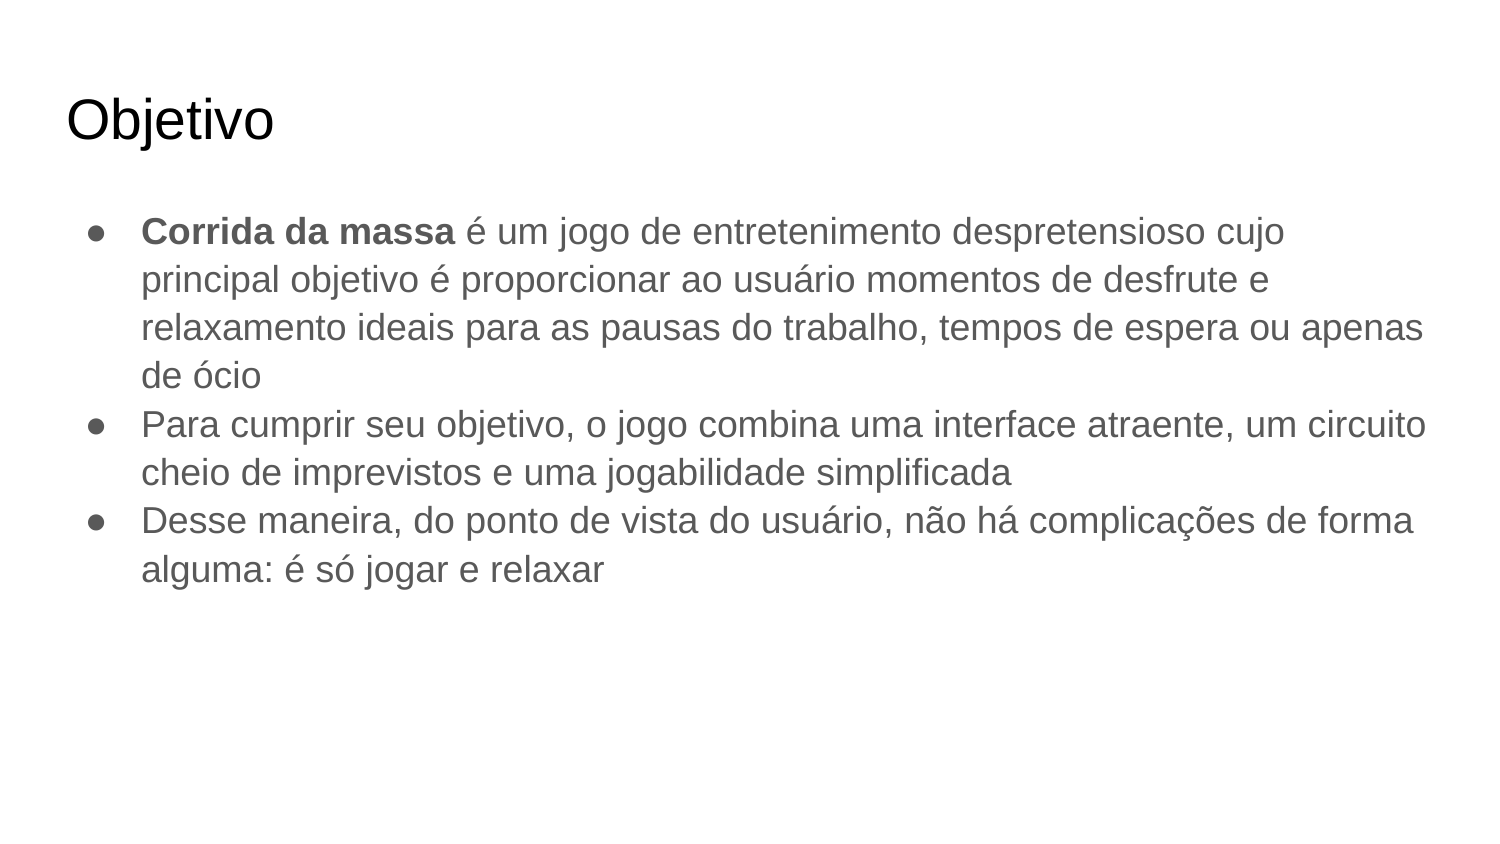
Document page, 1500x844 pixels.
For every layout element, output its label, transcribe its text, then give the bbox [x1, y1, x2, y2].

title Objetivo [51, 72, 1449, 167]
list Corrida da massa é um jogo de entretenimento despretensioso cujo principal objetivo é proporcionar ao usuário momentos de desfrute e relaxamento ideais para as pausas do trabalho, tempos de espera ou apenas de ócio Para cumprir seu objetivo, o jogo combina uma interface atraente, um circuito cheio de imprevistos e uma jogabilidade simplificada Desse maneira, do ponto de vista do usuário, não há complicações de forma alguma: é só jogar e relaxar [51, 189, 1449, 750]
